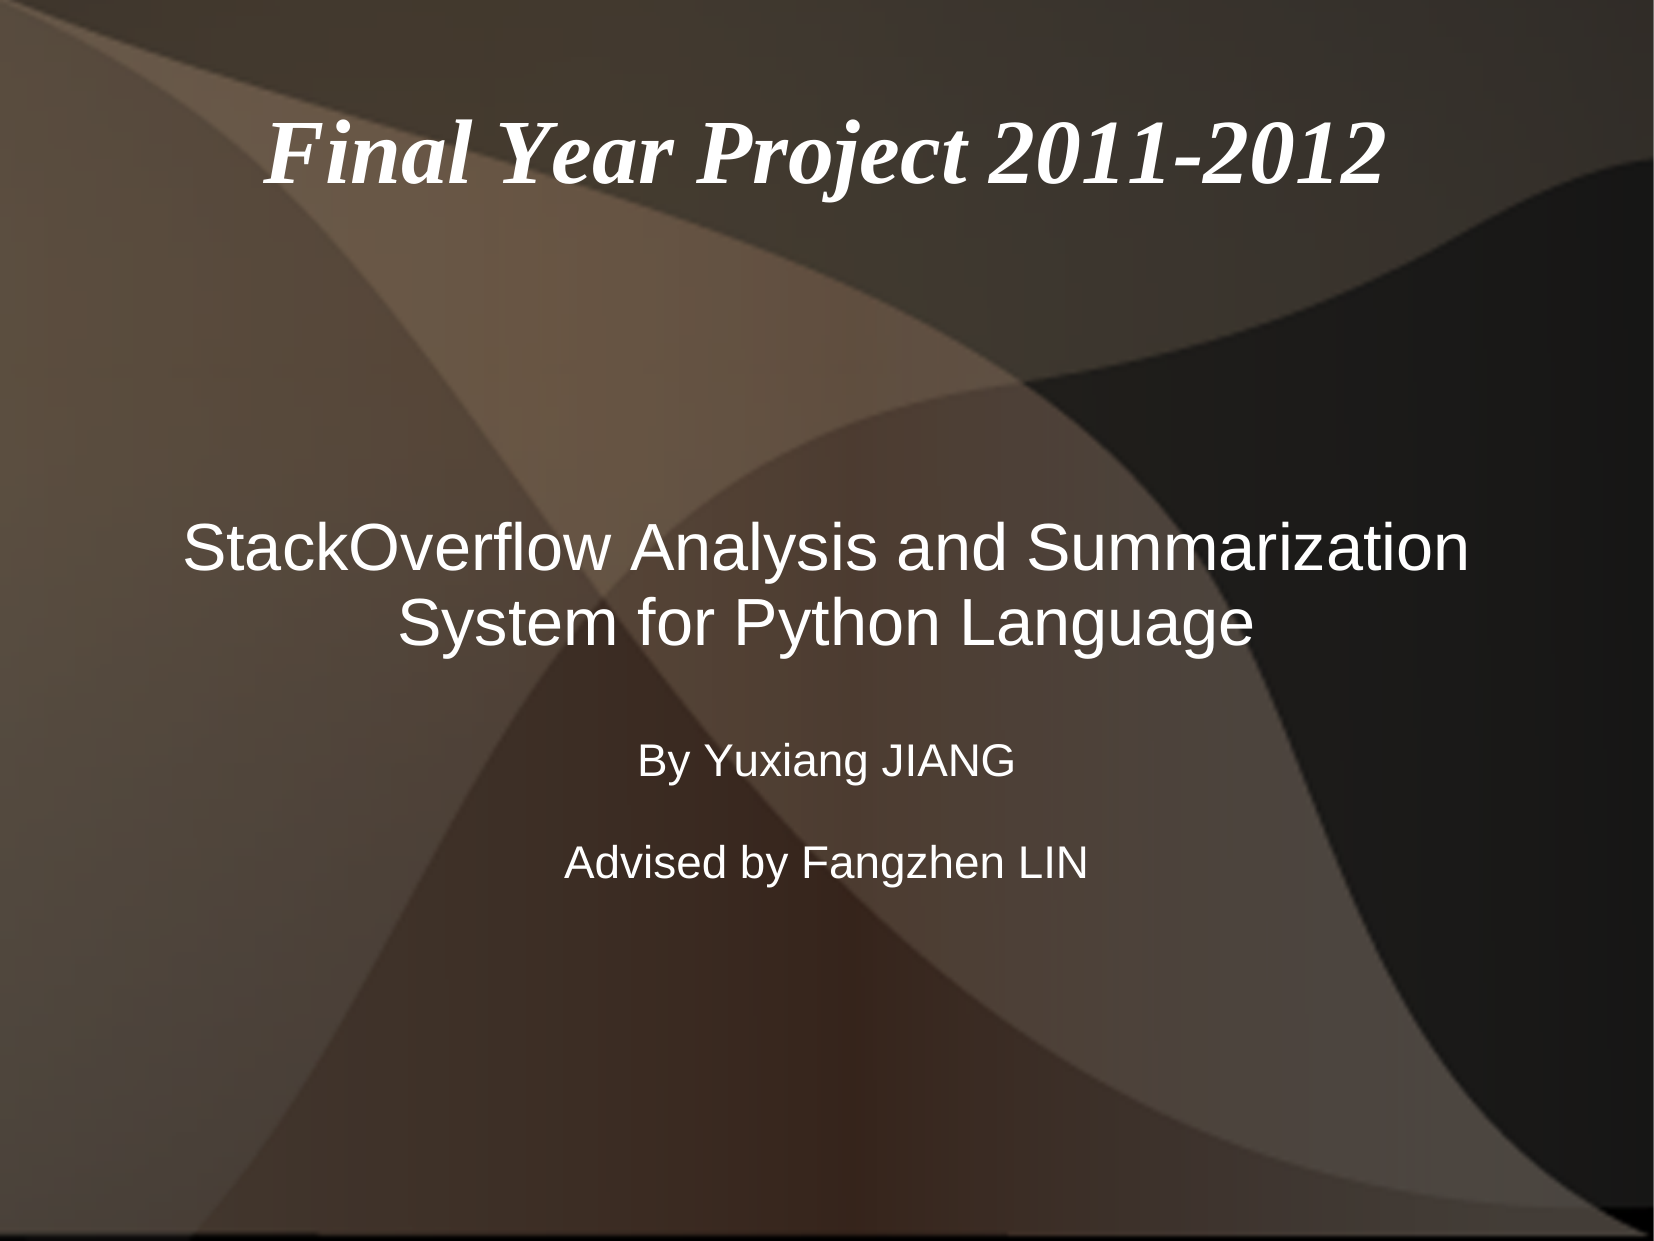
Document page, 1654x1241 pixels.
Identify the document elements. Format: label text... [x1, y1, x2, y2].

title Final Year Project 2011-2012 [82, 56, 1571, 250]
subtitle StackOverflow Analysis and Summarization System for Python Language By Yuxiang JIANG Advised by Fangzhen LIN [82, 297, 1571, 1102]
picture [0, 0, 1654, 1241]
